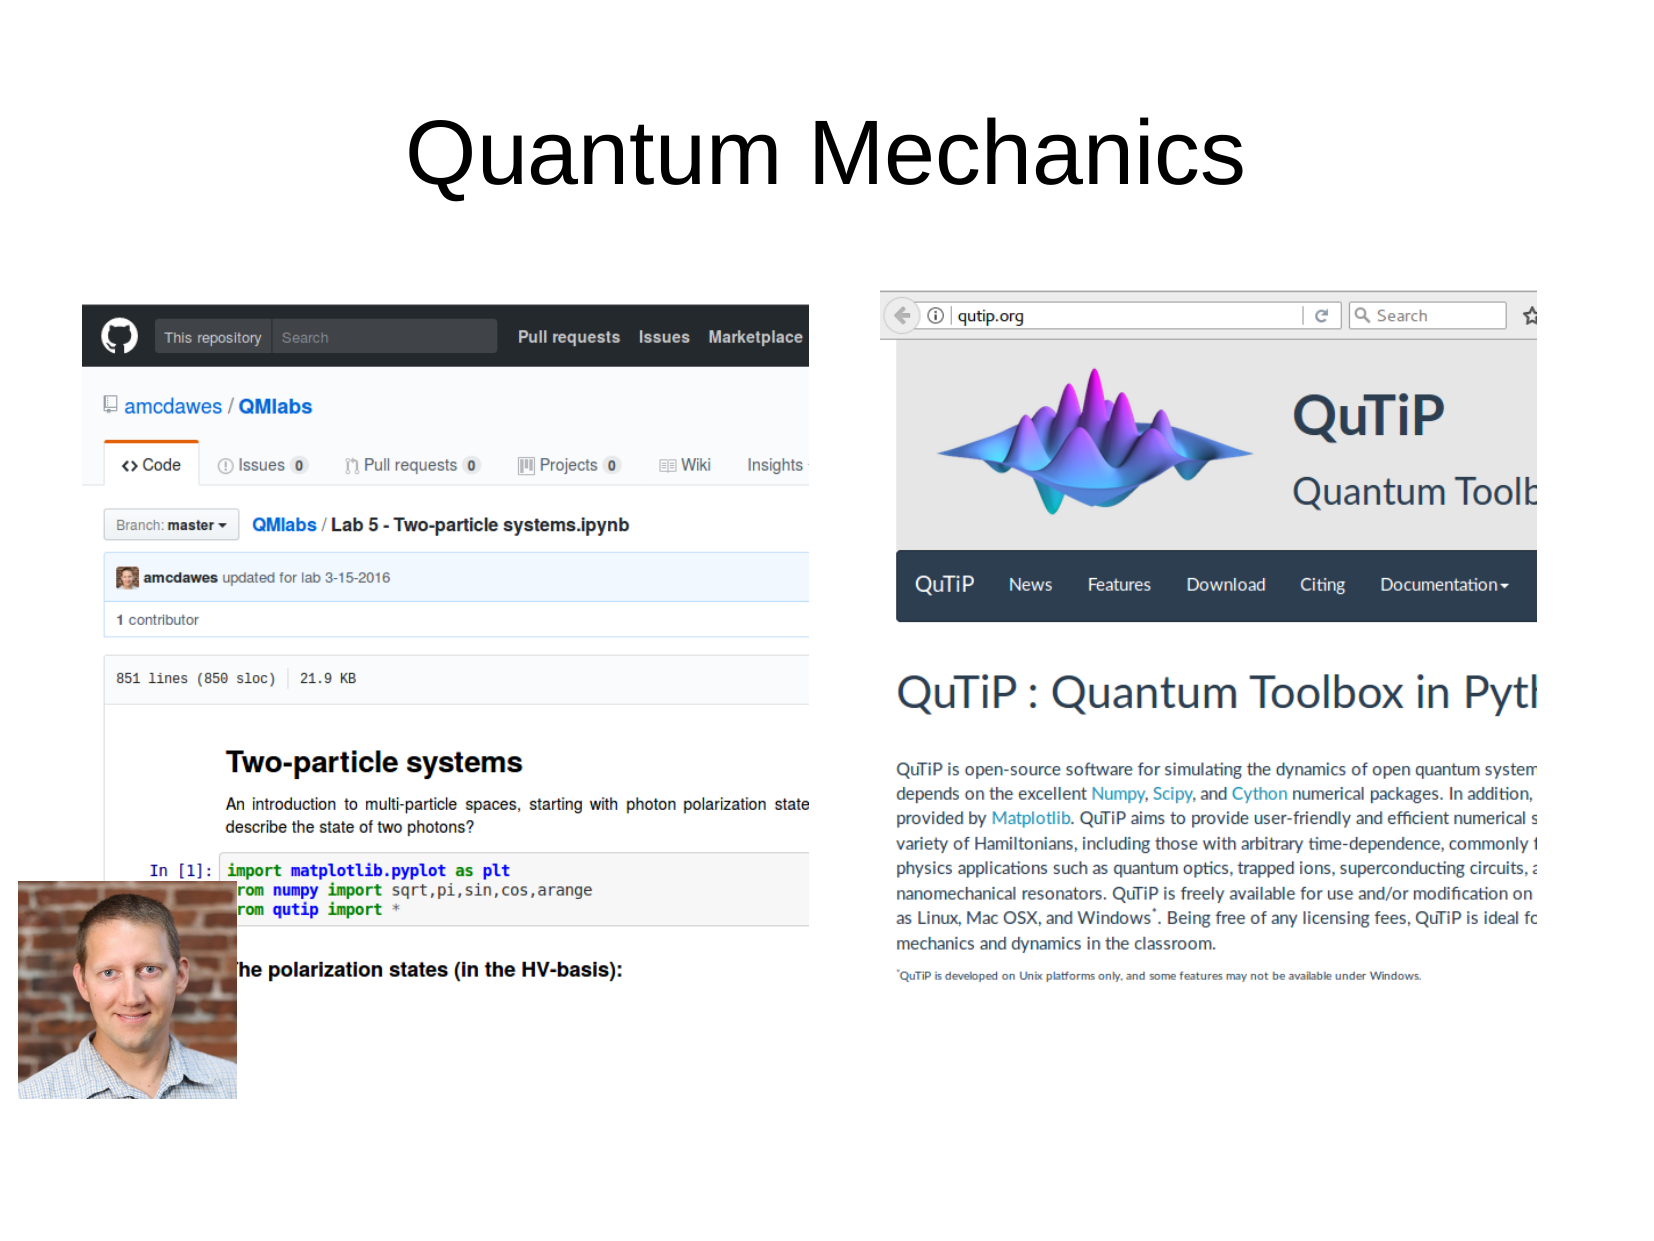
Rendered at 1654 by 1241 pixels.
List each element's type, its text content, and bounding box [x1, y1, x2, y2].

picture [18, 304, 809, 1099]
picture [880, 290, 1537, 1010]
title Quantum Mechanics [82, 49, 1571, 257]
